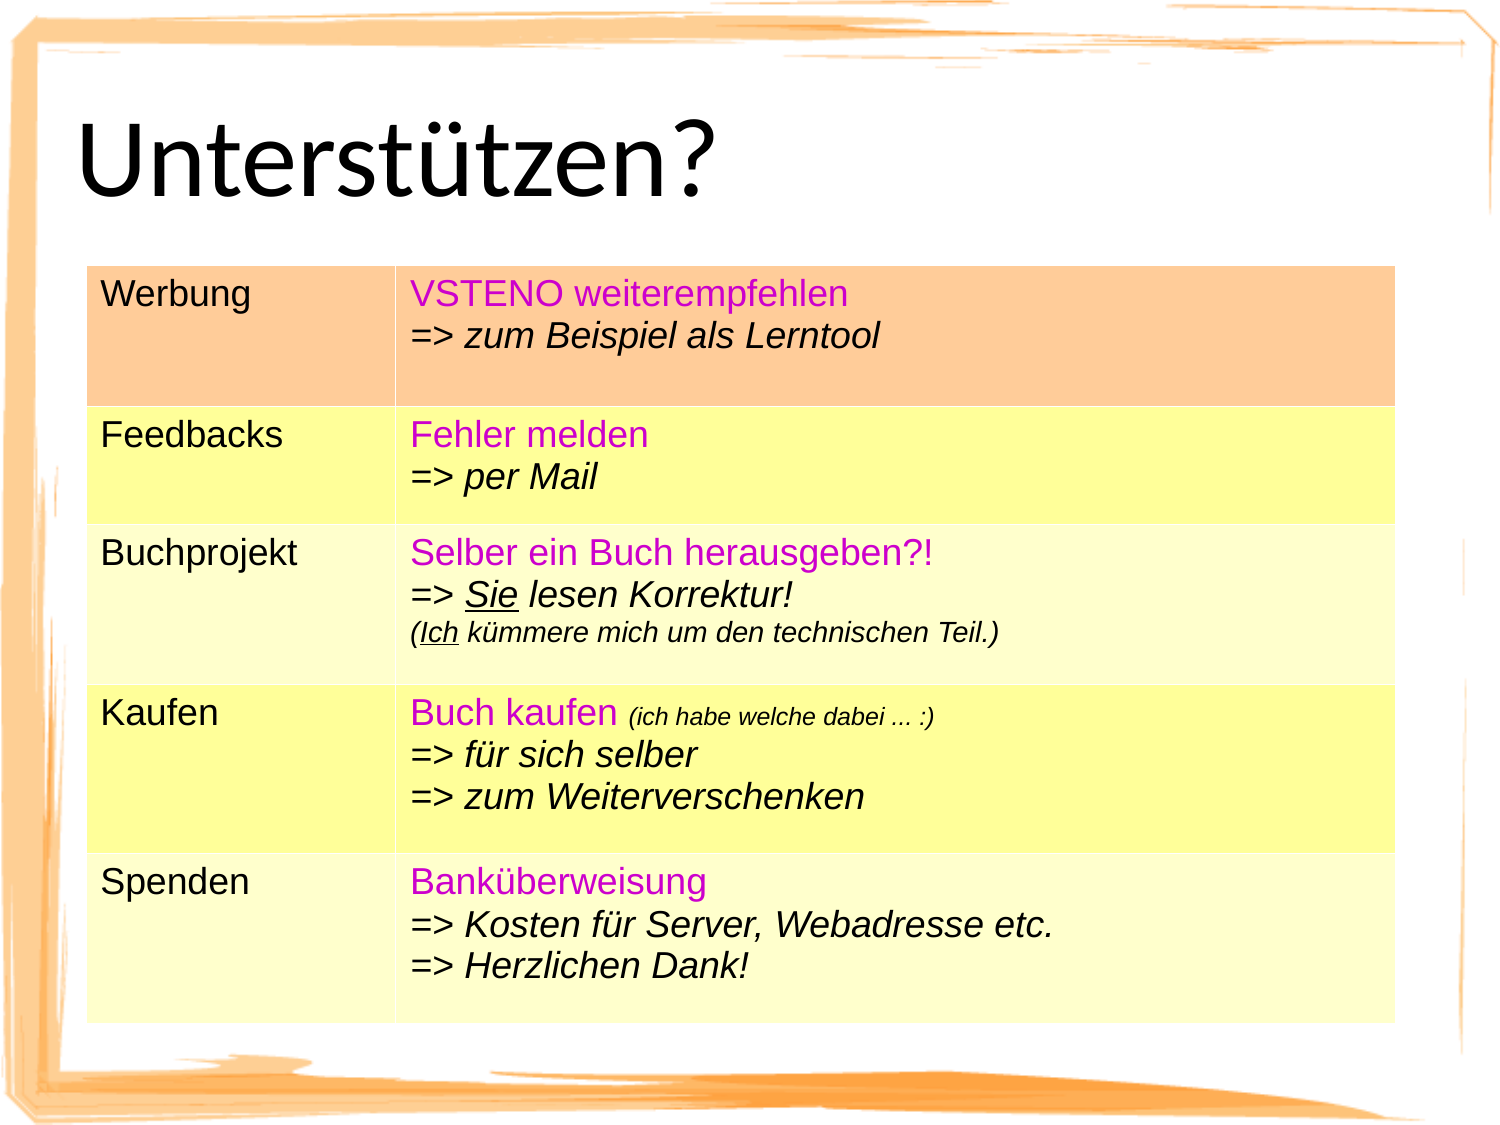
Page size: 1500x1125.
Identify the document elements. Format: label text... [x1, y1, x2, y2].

table_cell Feedbacks [87, 407, 395, 524]
table_cell Selber ein Buch herausgeben?! => Sie lesen Korrektur! (Ich kümmere mich um den technischen Teil.) [396, 525, 1395, 684]
table_header VSTENO weiterempfehlen => zum Beispiel als Lerntool [396, 266, 1395, 406]
table_cell Fehler melden => per Mail [396, 407, 1395, 524]
title Unterstützen? [75, 112, 1350, 225]
table_cell Buch kaufen (ich habe welche dabei ... :) => für sich selber => zum Weiterverschenken [396, 685, 1395, 853]
picture [0, 0, 1500, 1125]
table_cell Buchprojekt [87, 525, 395, 684]
table_cell Kaufen [87, 685, 395, 853]
table_header Werbung [87, 266, 395, 406]
table_cell Banküberweisung => Kosten für Server, Webadresse etc. => Herzlichen Dank! [396, 854, 1395, 1023]
table_cell Spenden [87, 854, 395, 1023]
